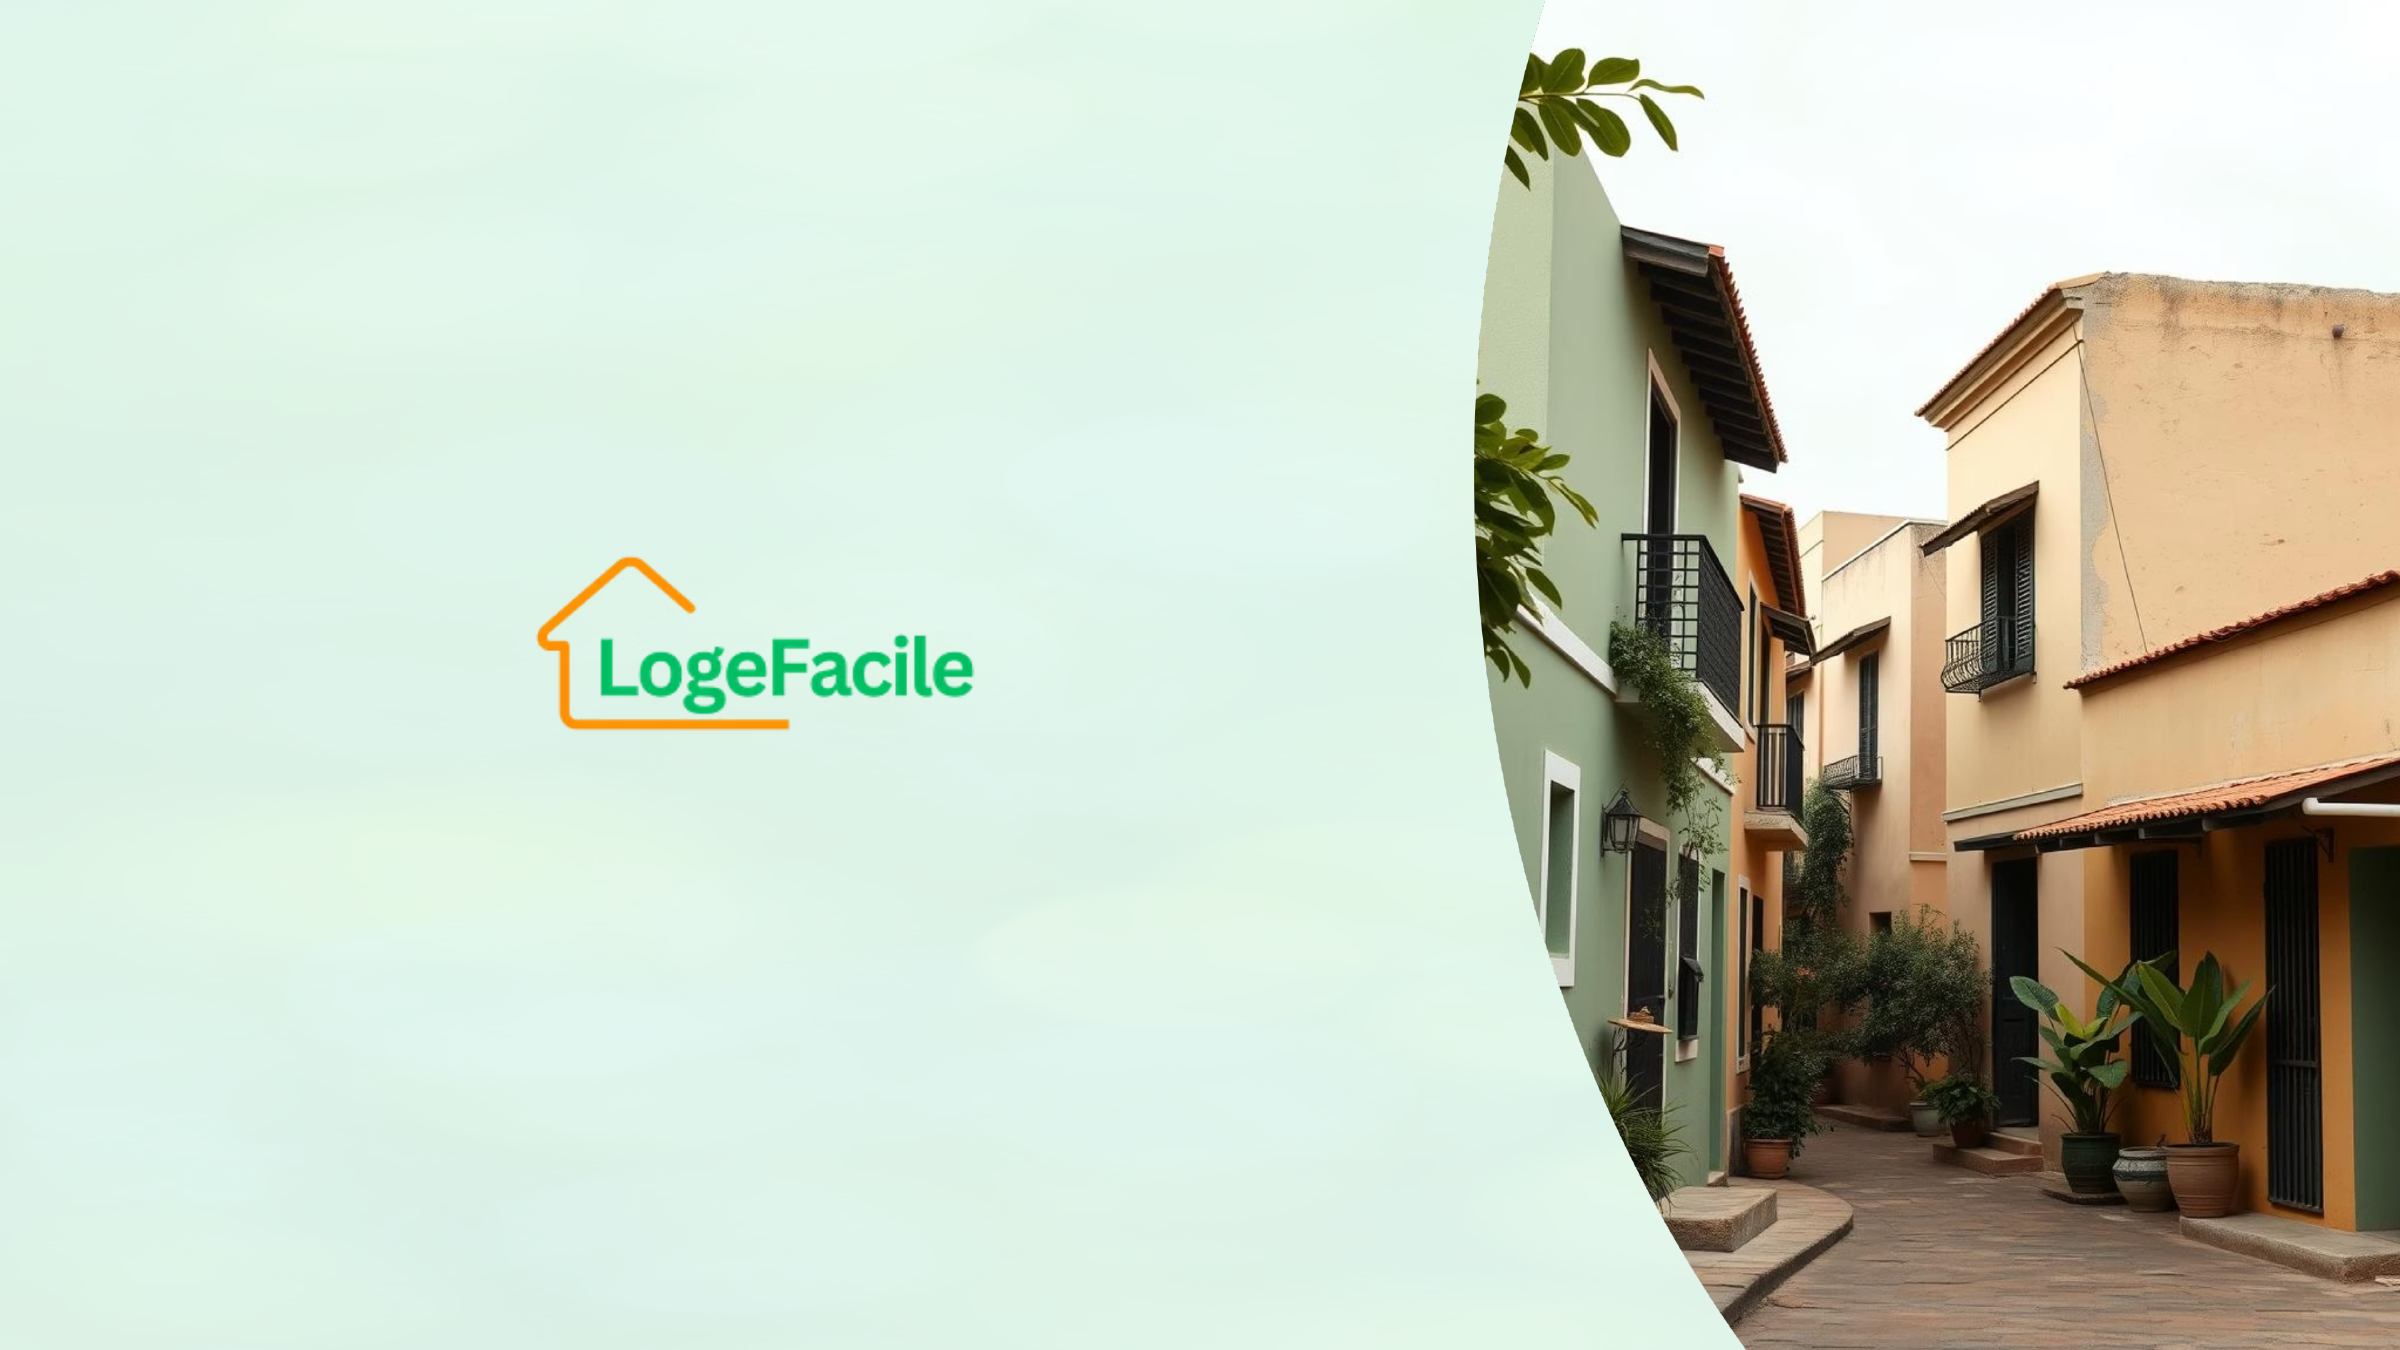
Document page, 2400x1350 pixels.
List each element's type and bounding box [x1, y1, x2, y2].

picture [470, 302, 1030, 1047]
picture [1455, 0, 2400, 1350]
